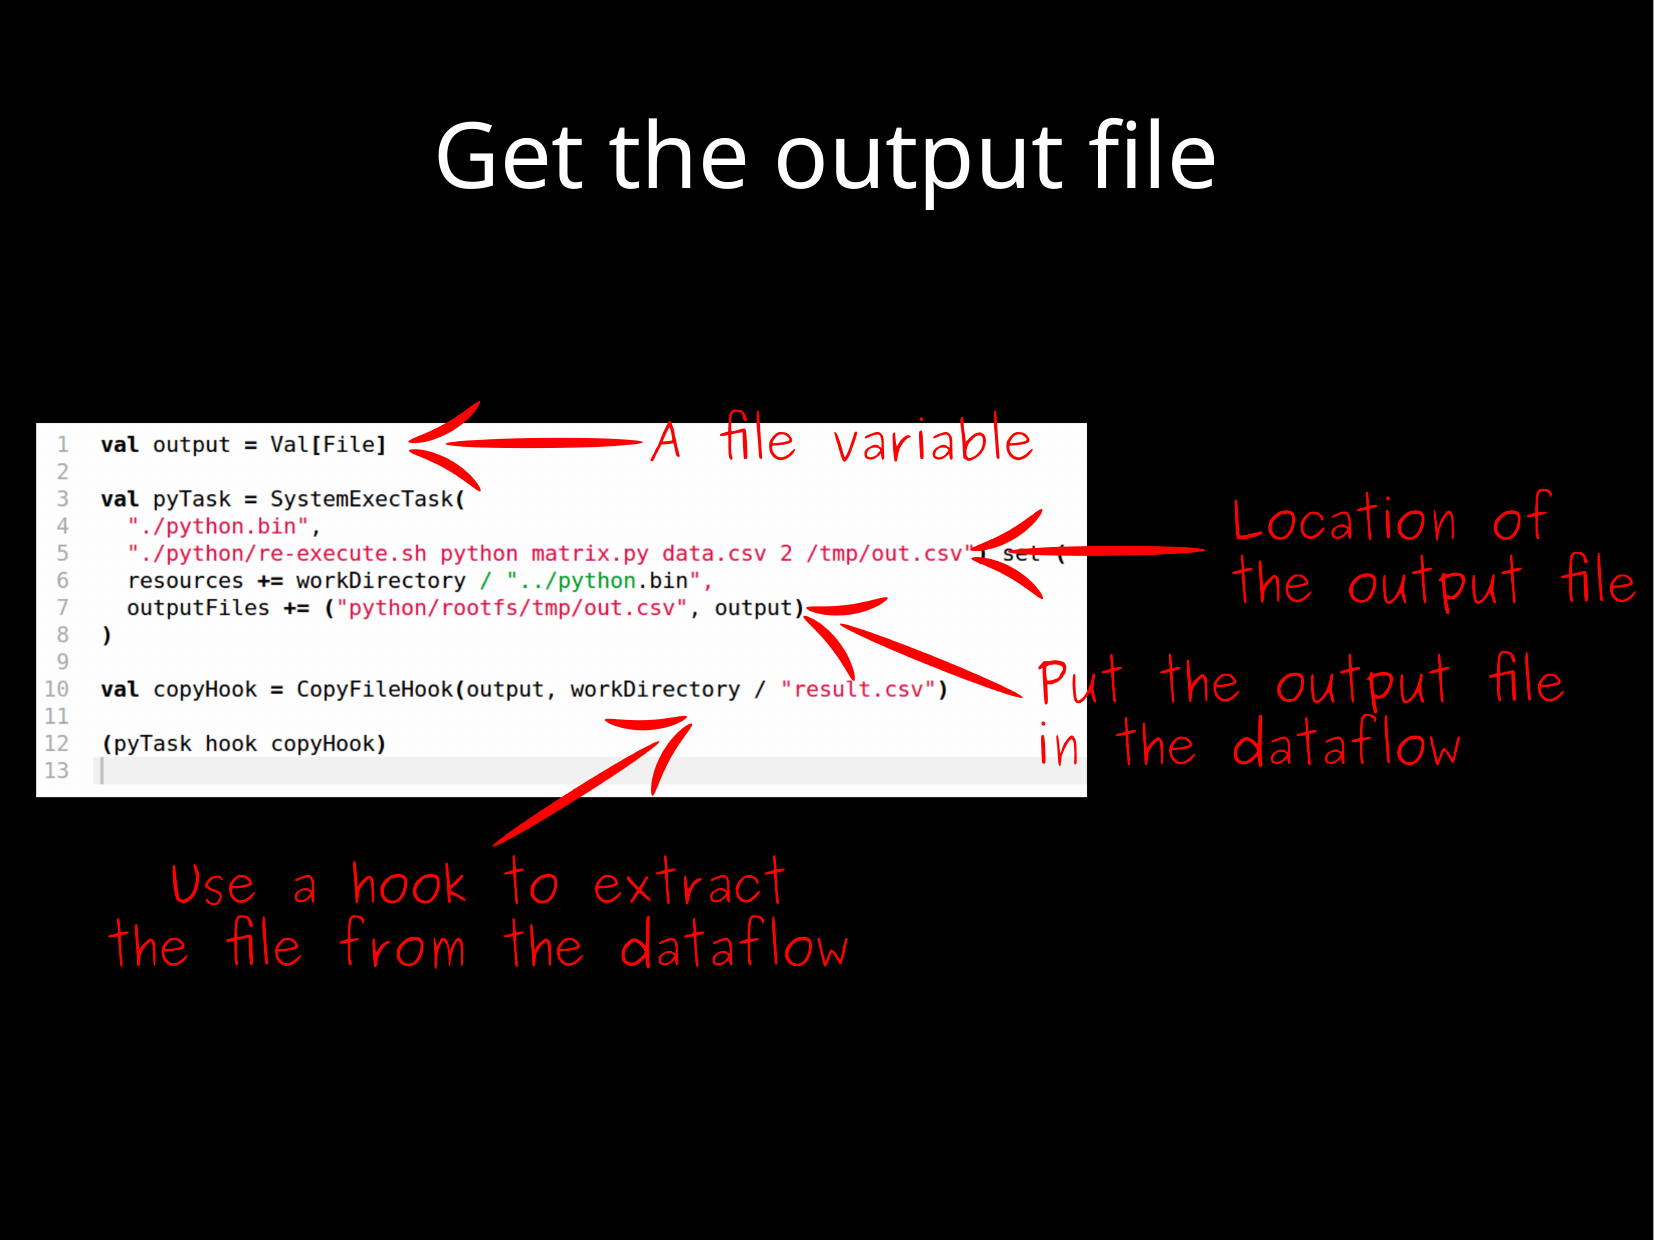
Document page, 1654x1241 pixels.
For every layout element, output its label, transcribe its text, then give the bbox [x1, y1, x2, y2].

title Get the output file [82, 49, 1571, 257]
picture [36, 401, 1636, 969]
